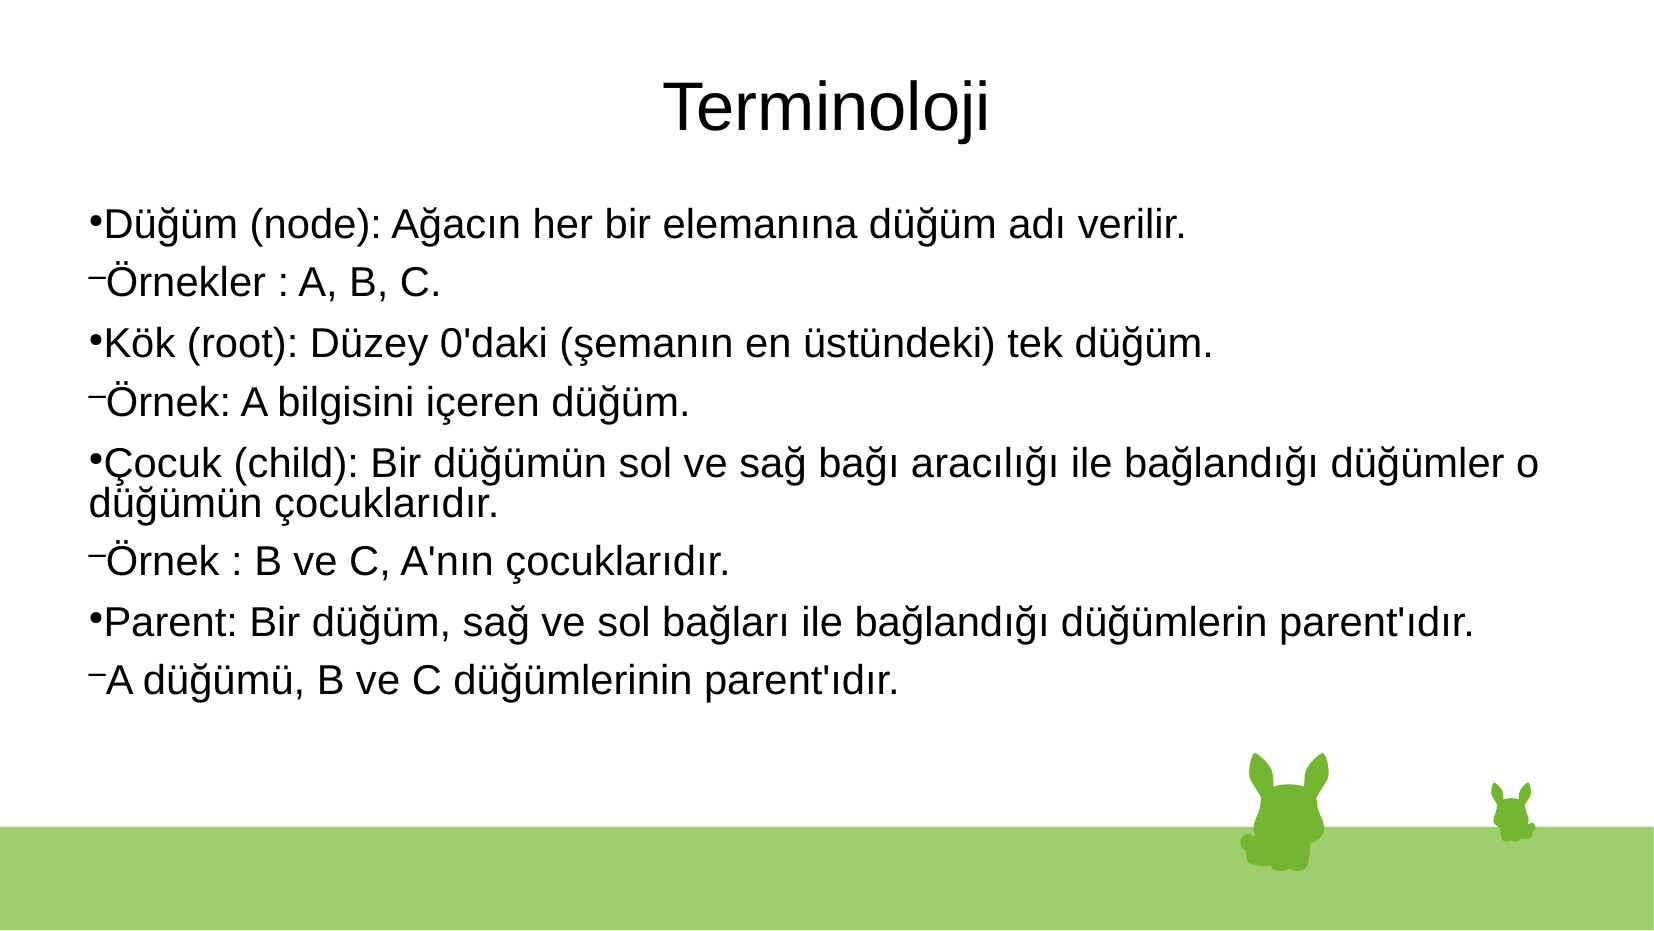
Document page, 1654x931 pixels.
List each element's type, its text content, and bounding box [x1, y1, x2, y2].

list ﻿Düğüm (node): Ağacın her bir elemanına düğüm adı verilir. Örnekler : A, B, C. ﻿Kök (root): Düzey 0'daki (şemanın en üstündeki) tek düğüm. Örnek: A bilgisini içeren düğüm. Çocuk (child): Bir düğümün sol ve sağ bağı aracılığı ile bağlandığı düğümler o düğümün çocuklarıdır. Örnek : B ve C, A'nın çocuklarıdır. Parent: Bir düğüm, sağ ve sol bağları ile bağlandığı düğümlerin parent'ıdır. A düğümü, B ve C düğümlerinin parent'ıdır. [88, 206, 1565, 739]
title Terminoloji [88, 29, 1565, 178]
